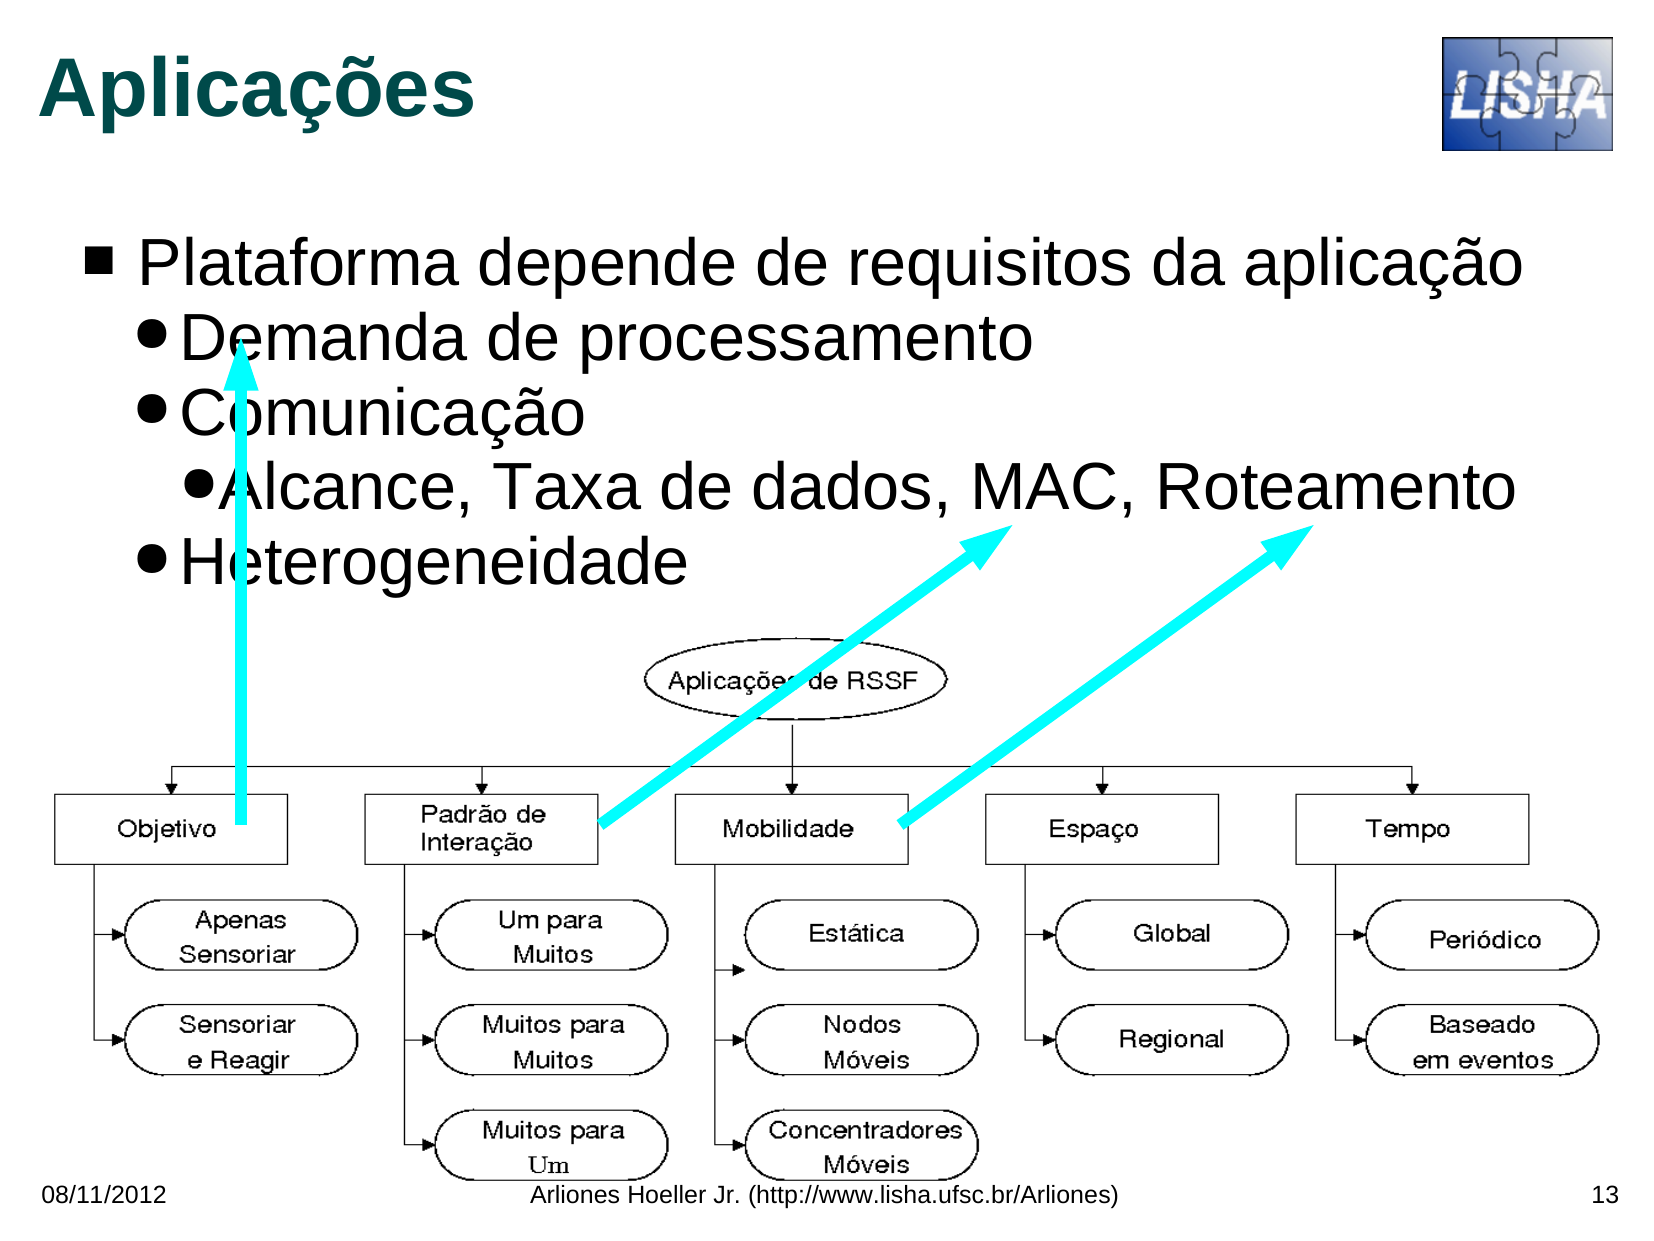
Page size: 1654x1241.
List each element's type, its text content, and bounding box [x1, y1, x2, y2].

picture [53, 770, 1601, 1182]
title Aplicações [37, 37, 1426, 151]
picture [1442, 37, 1613, 151]
list Plataforma depende de requisitos da aplicação Demanda de processamento Comunicação Alcance, Taxa de dados, MAC, Roteamento Heterogeneidade [37, 225, 1613, 770]
